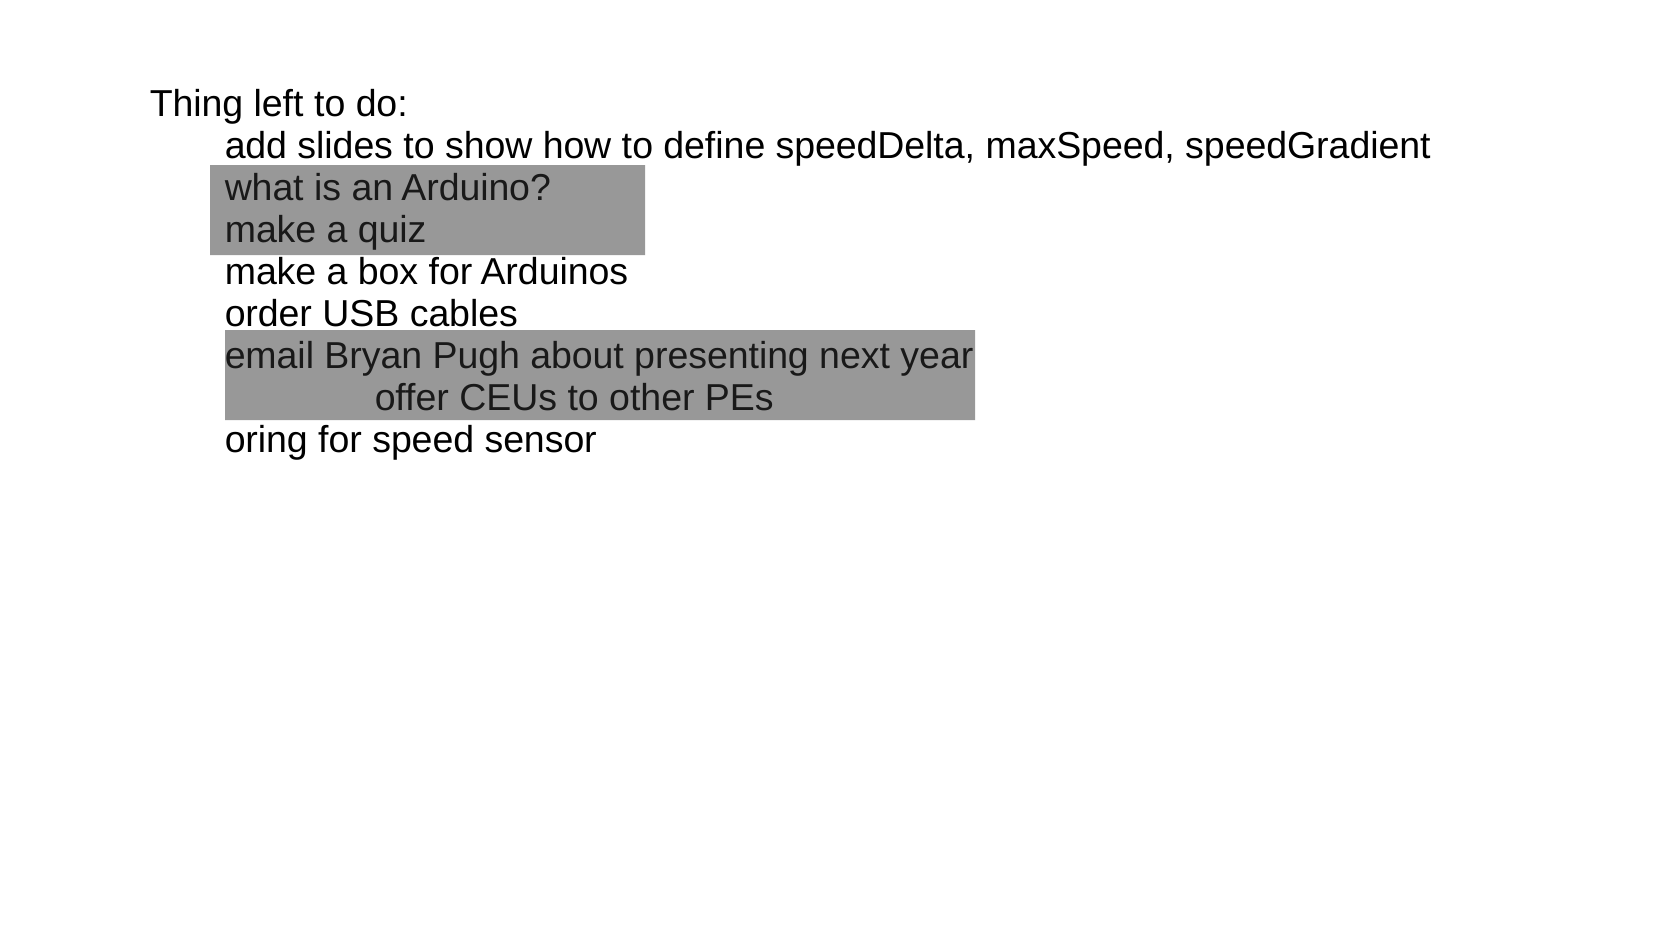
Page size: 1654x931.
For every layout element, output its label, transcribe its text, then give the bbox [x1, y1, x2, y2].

text_box [210, 165, 646, 256]
text_box [225, 330, 976, 421]
text_box Thing left to do: add slides to show how to define speedDelta, maxSpeed, speedGradient what is an Arduino? make a quiz make a box for Arduinos order USB cables email Bryan Pugh about presenting next year offer CEUs to other PEs oring for speed sensor [135, 75, 1546, 510]
